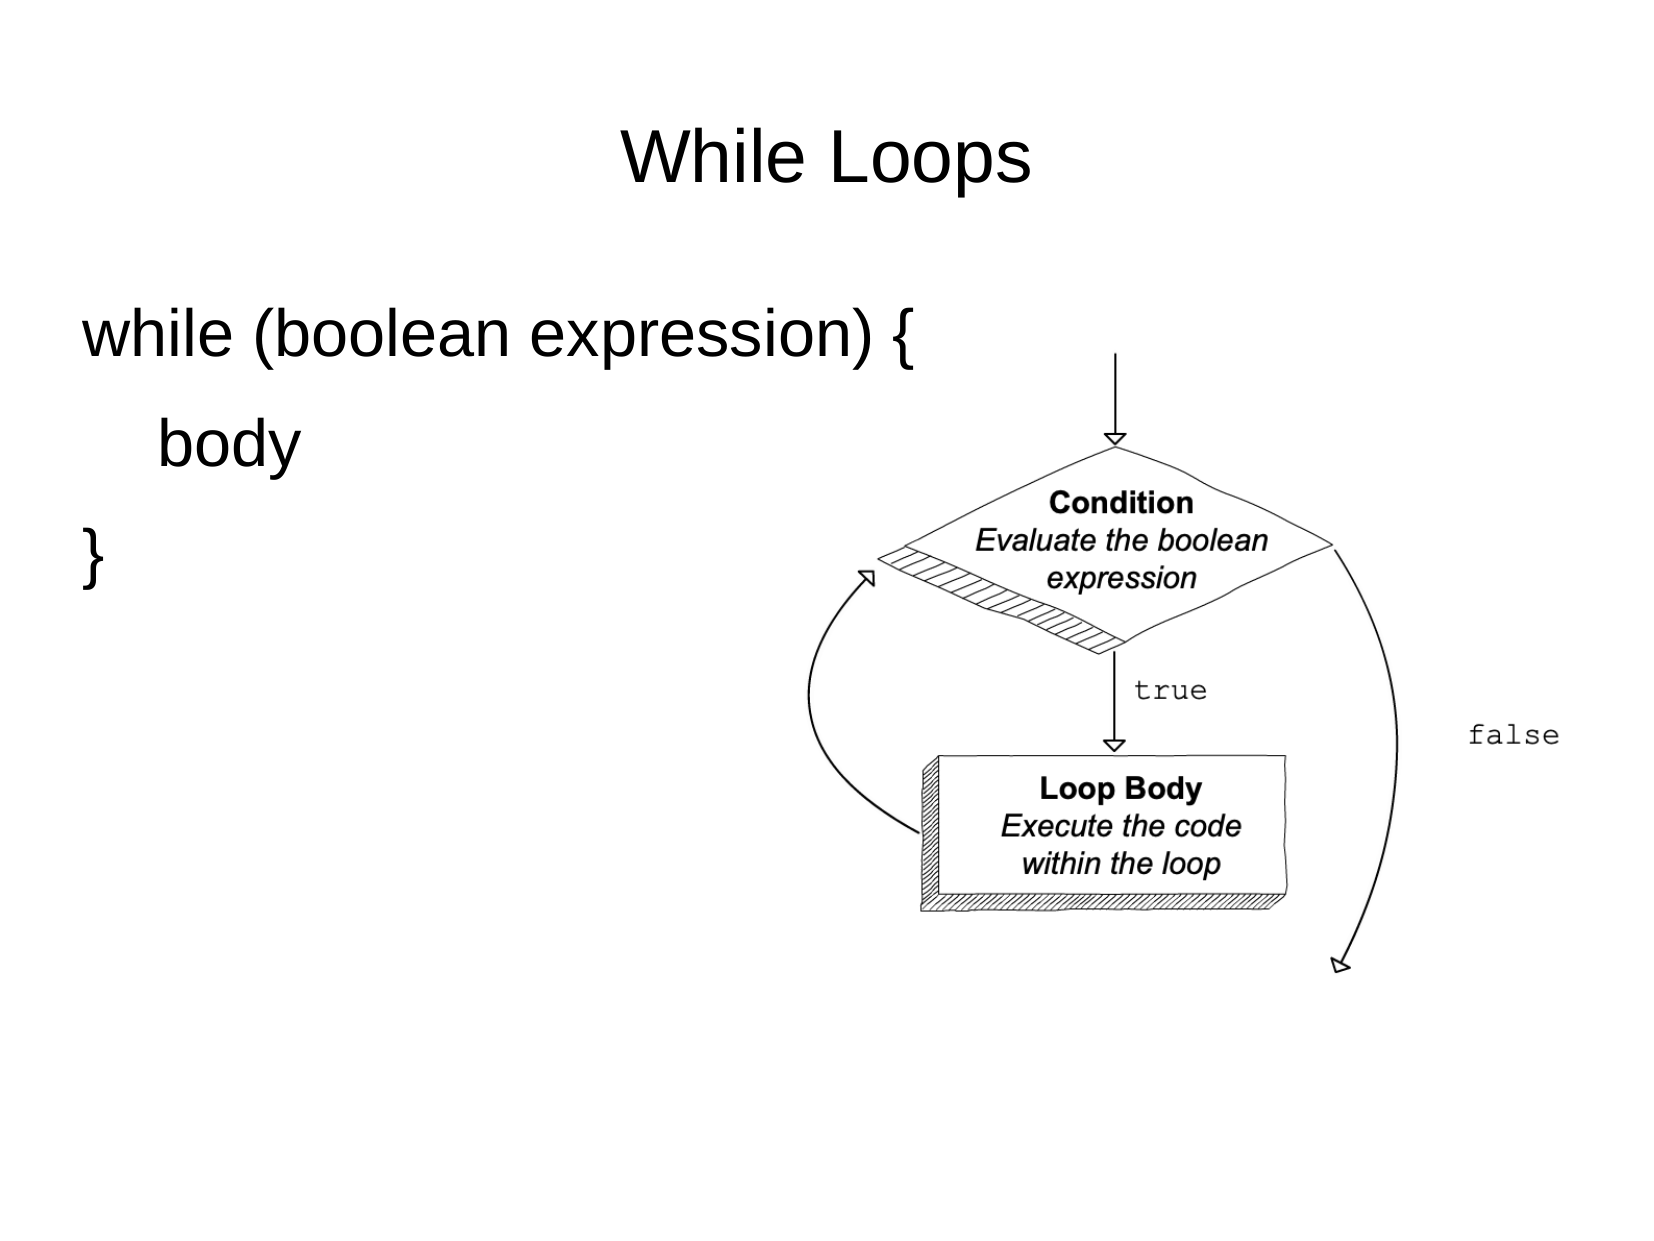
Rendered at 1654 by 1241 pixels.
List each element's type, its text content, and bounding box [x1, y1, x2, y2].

picture [663, 312, 1622, 1044]
list while (boolean expression) { body } [82, 290, 1571, 1010]
title While Loops [82, 49, 1571, 257]
